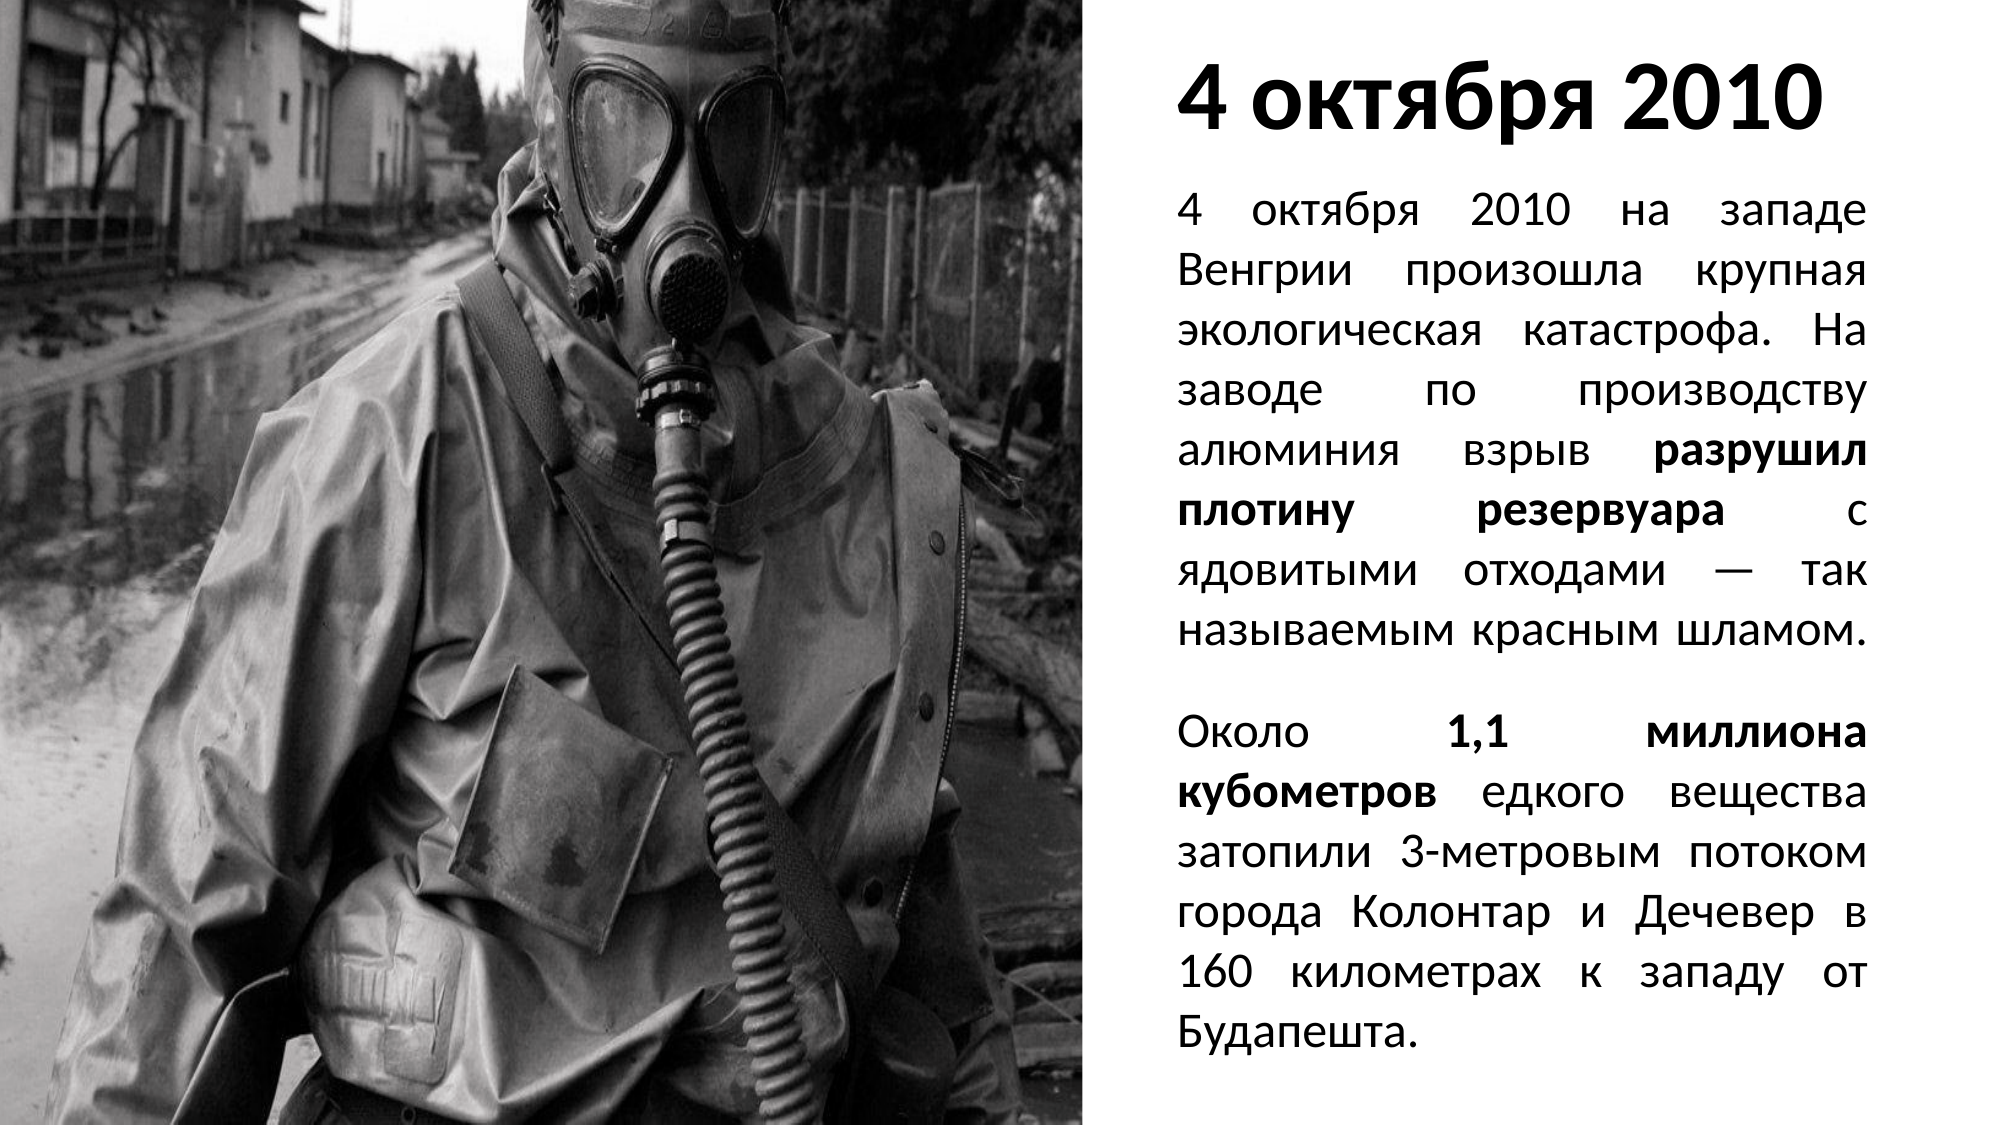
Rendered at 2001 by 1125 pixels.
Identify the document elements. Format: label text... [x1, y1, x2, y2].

picture [0, 0, 1083, 1125]
text_box 4 октября 2010 на западе Венгрии произошла крупная экологическая катастрофа. На заводе по производству алюминия взрыв разрушил плотину резервуара с ядовитыми отходами — так называемым красным шламом. [1162, 168, 1884, 664]
title 4 октября 2010 [1162, 27, 1884, 168]
text_box Около 1,1 миллиона кубометров едкого вещества затопили 3-метровым потоком города Колонтар и Дечевер в 160 километрах к западу от Будапешта. [1162, 689, 1884, 1065]
